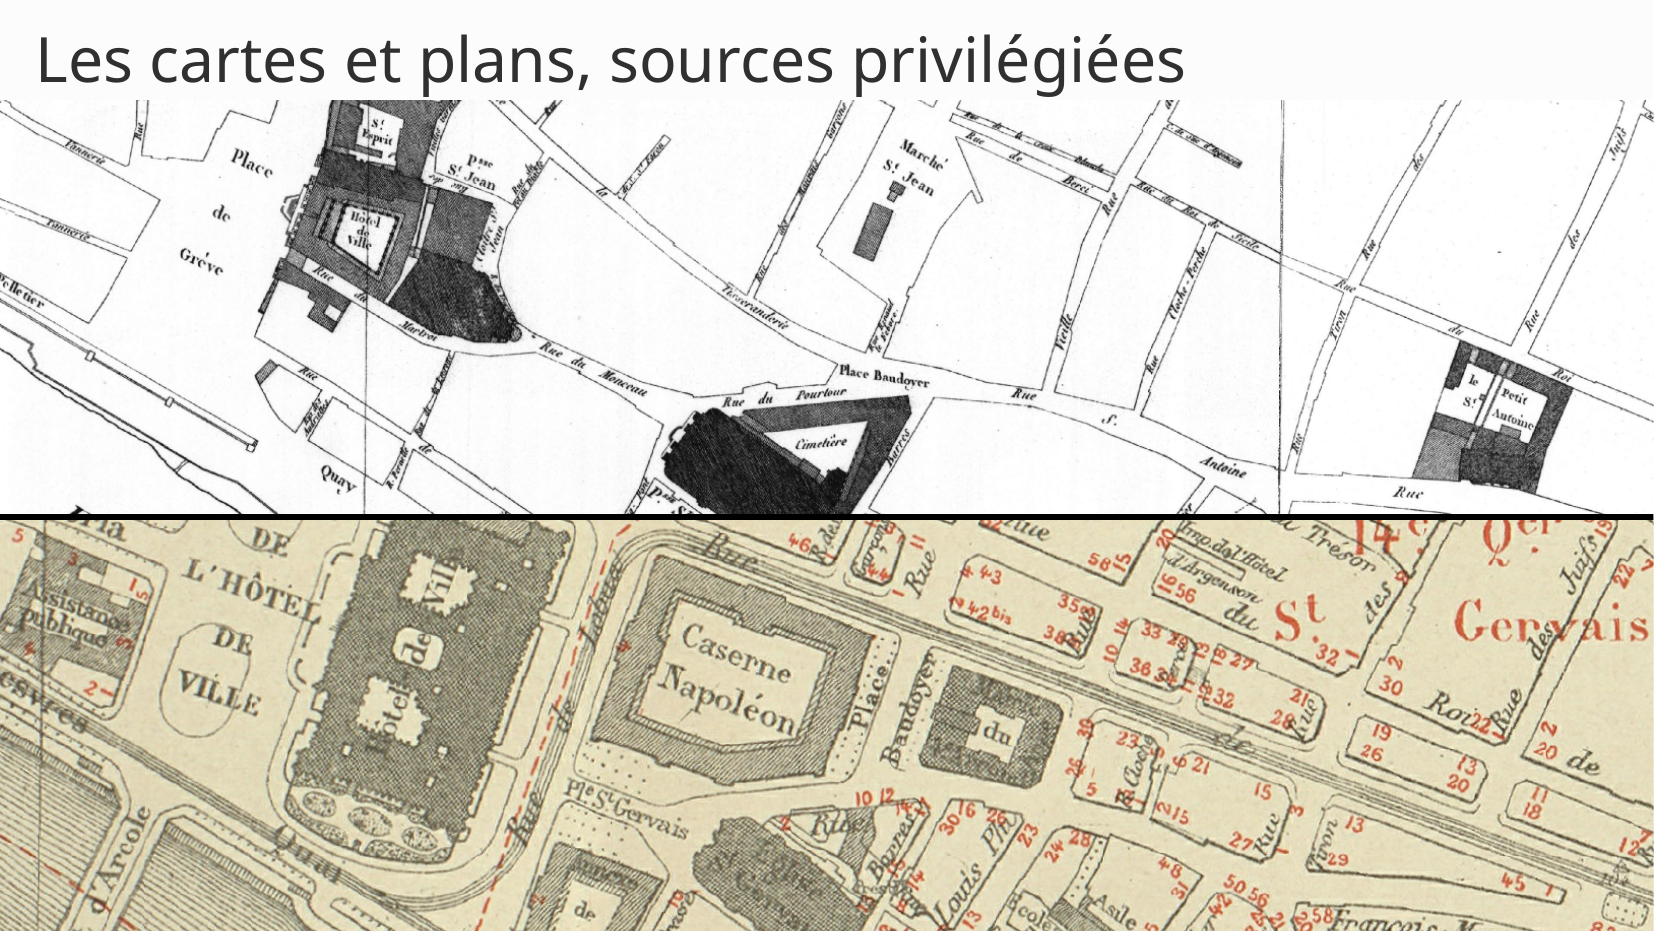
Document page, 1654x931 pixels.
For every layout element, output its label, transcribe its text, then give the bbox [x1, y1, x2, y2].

picture [0, 100, 1654, 514]
title Les cartes et plans, sources privilégiées [35, 10, 1619, 100]
picture [0, 520, 1654, 931]
